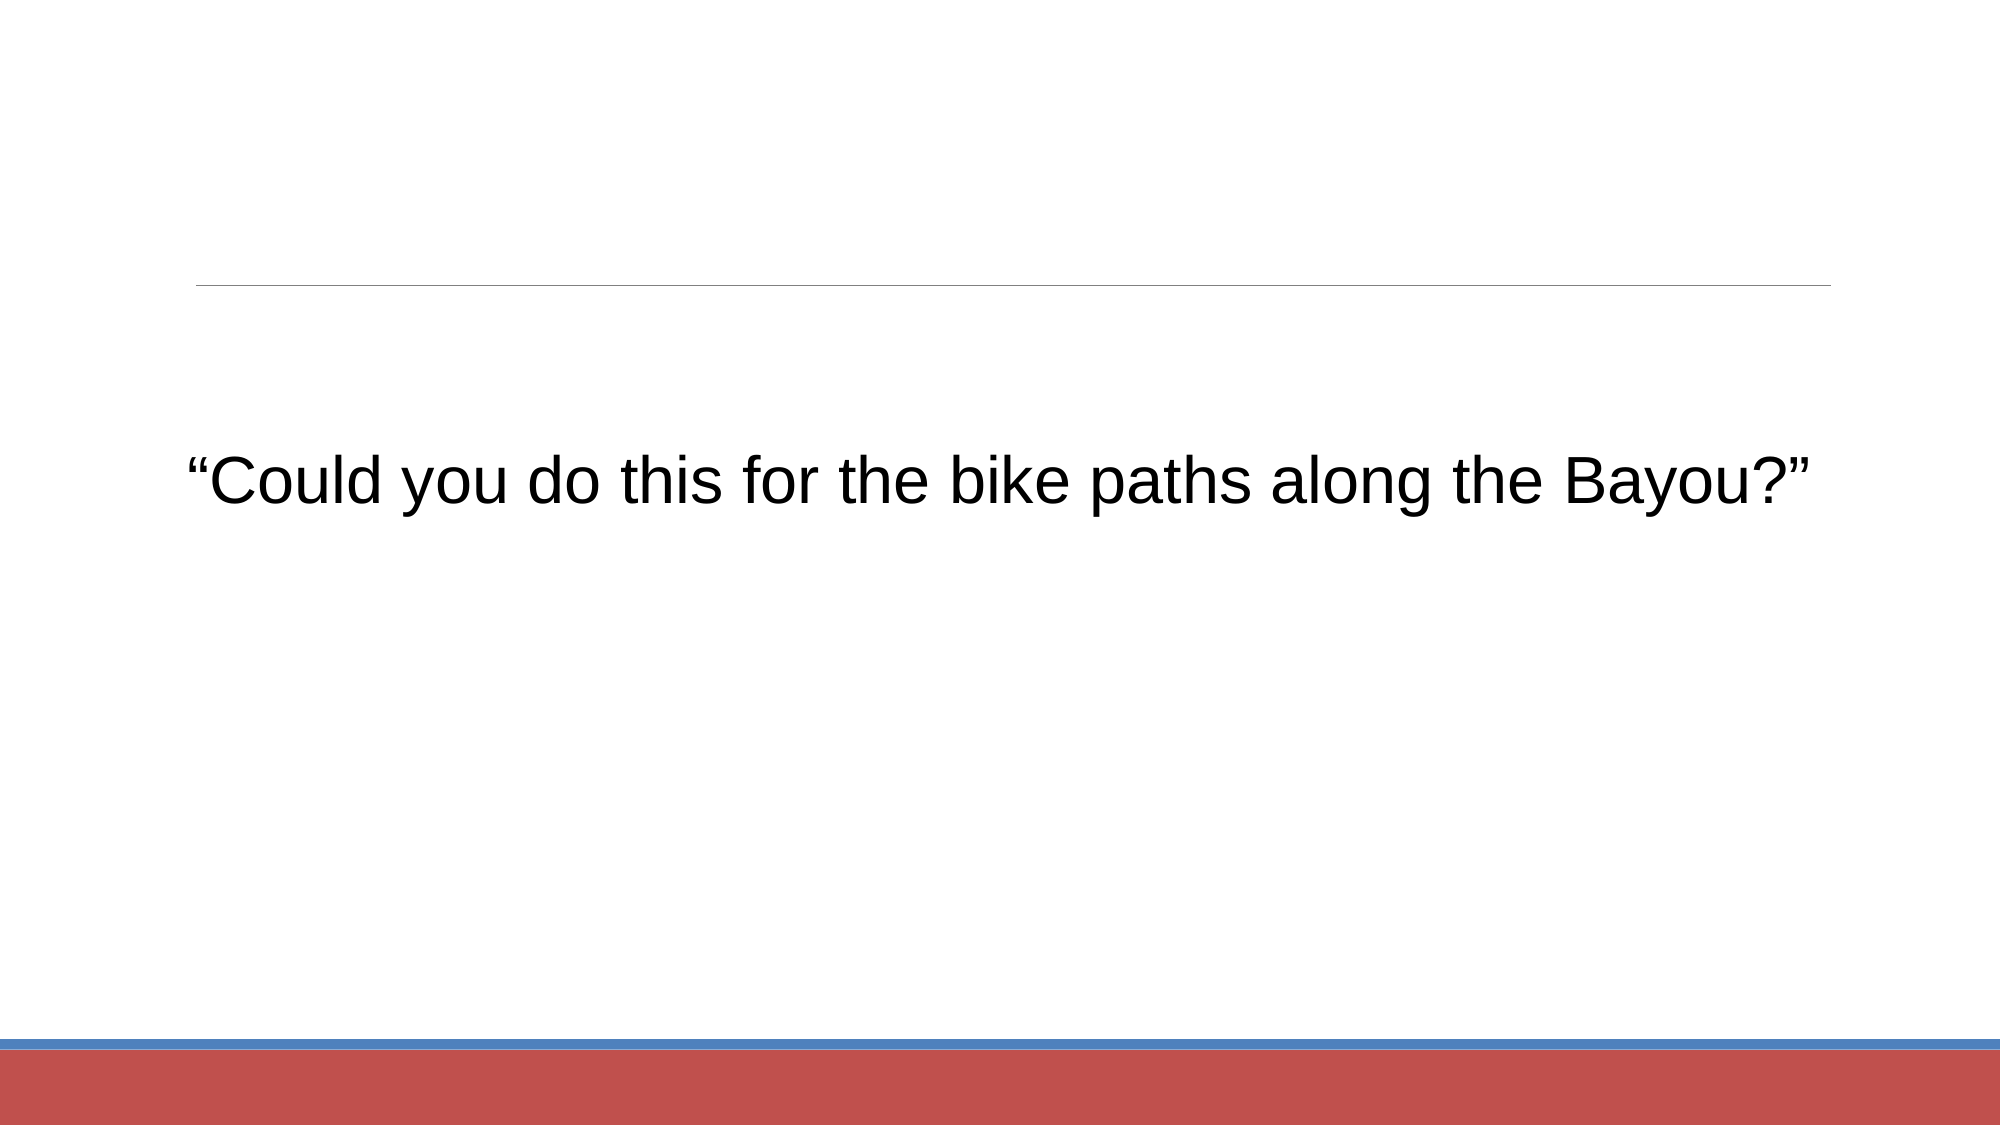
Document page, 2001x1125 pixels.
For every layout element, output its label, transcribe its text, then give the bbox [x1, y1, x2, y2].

subtitle “Could you do this for the bike paths along the Bayou?” [99, 44, 1900, 916]
